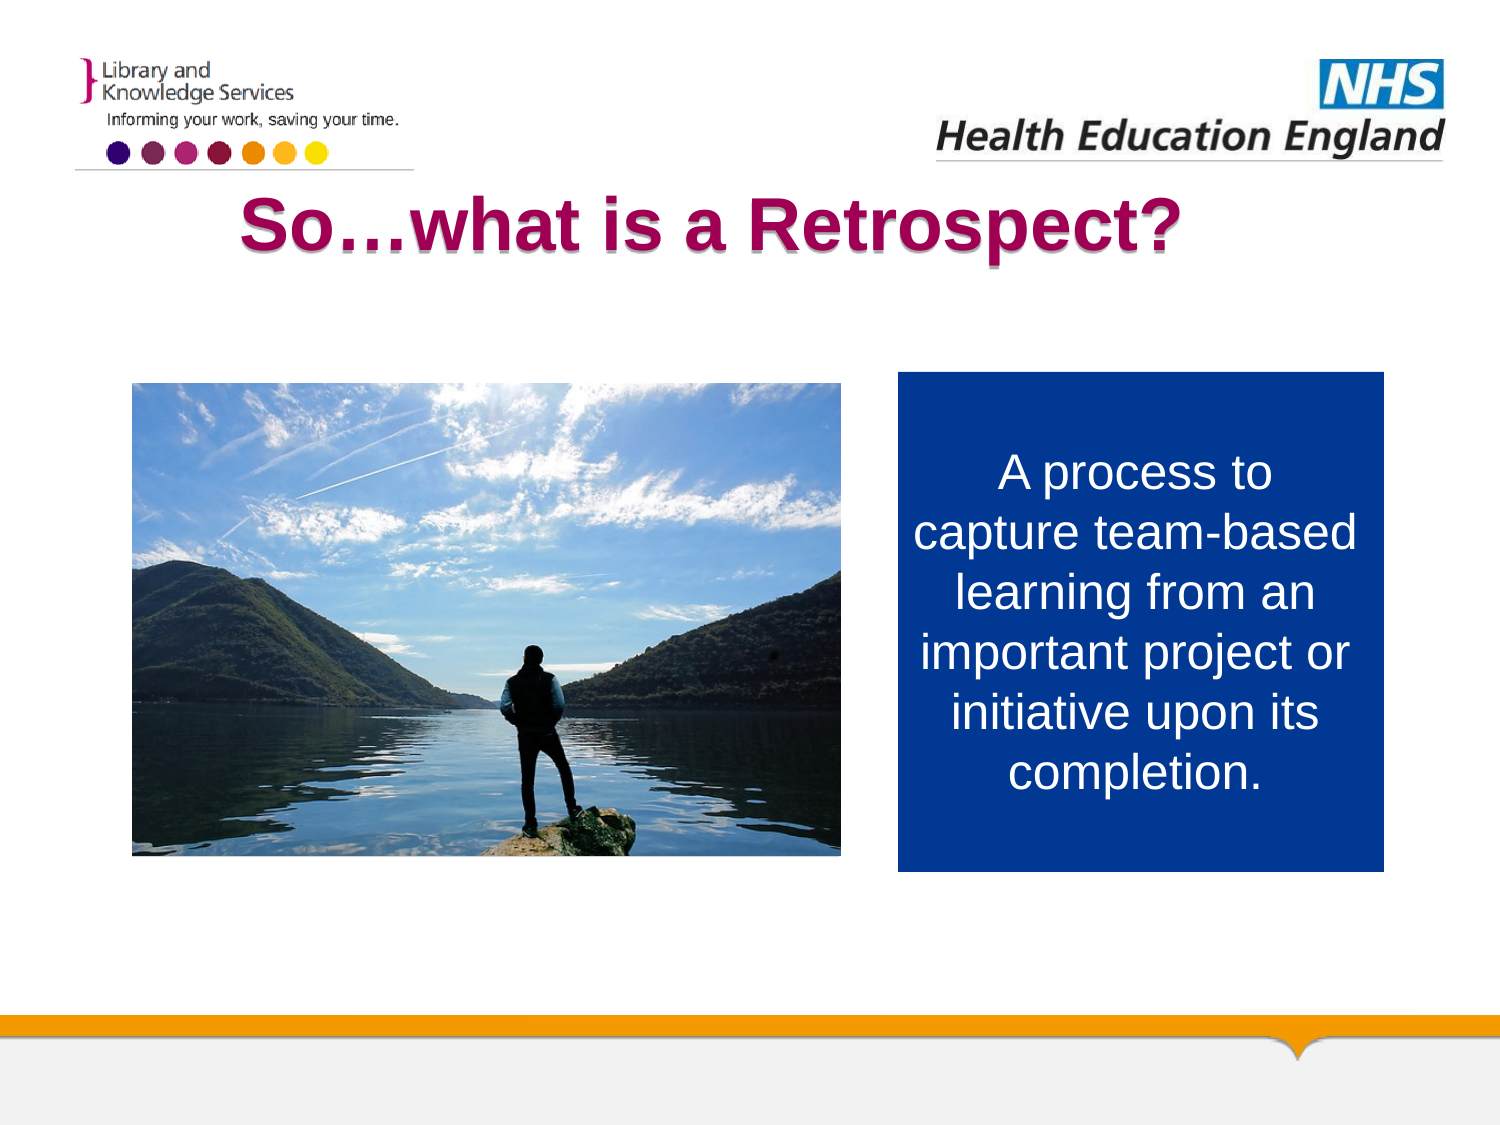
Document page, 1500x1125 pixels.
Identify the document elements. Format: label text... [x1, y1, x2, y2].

picture [132, 383, 841, 856]
picture [75, 54, 416, 169]
text_box A process to capture team-based learning from an important project or initiative upon its completion. [898, 371, 1384, 872]
title So…what is a Retrospect? [75, 232, 1432, 344]
